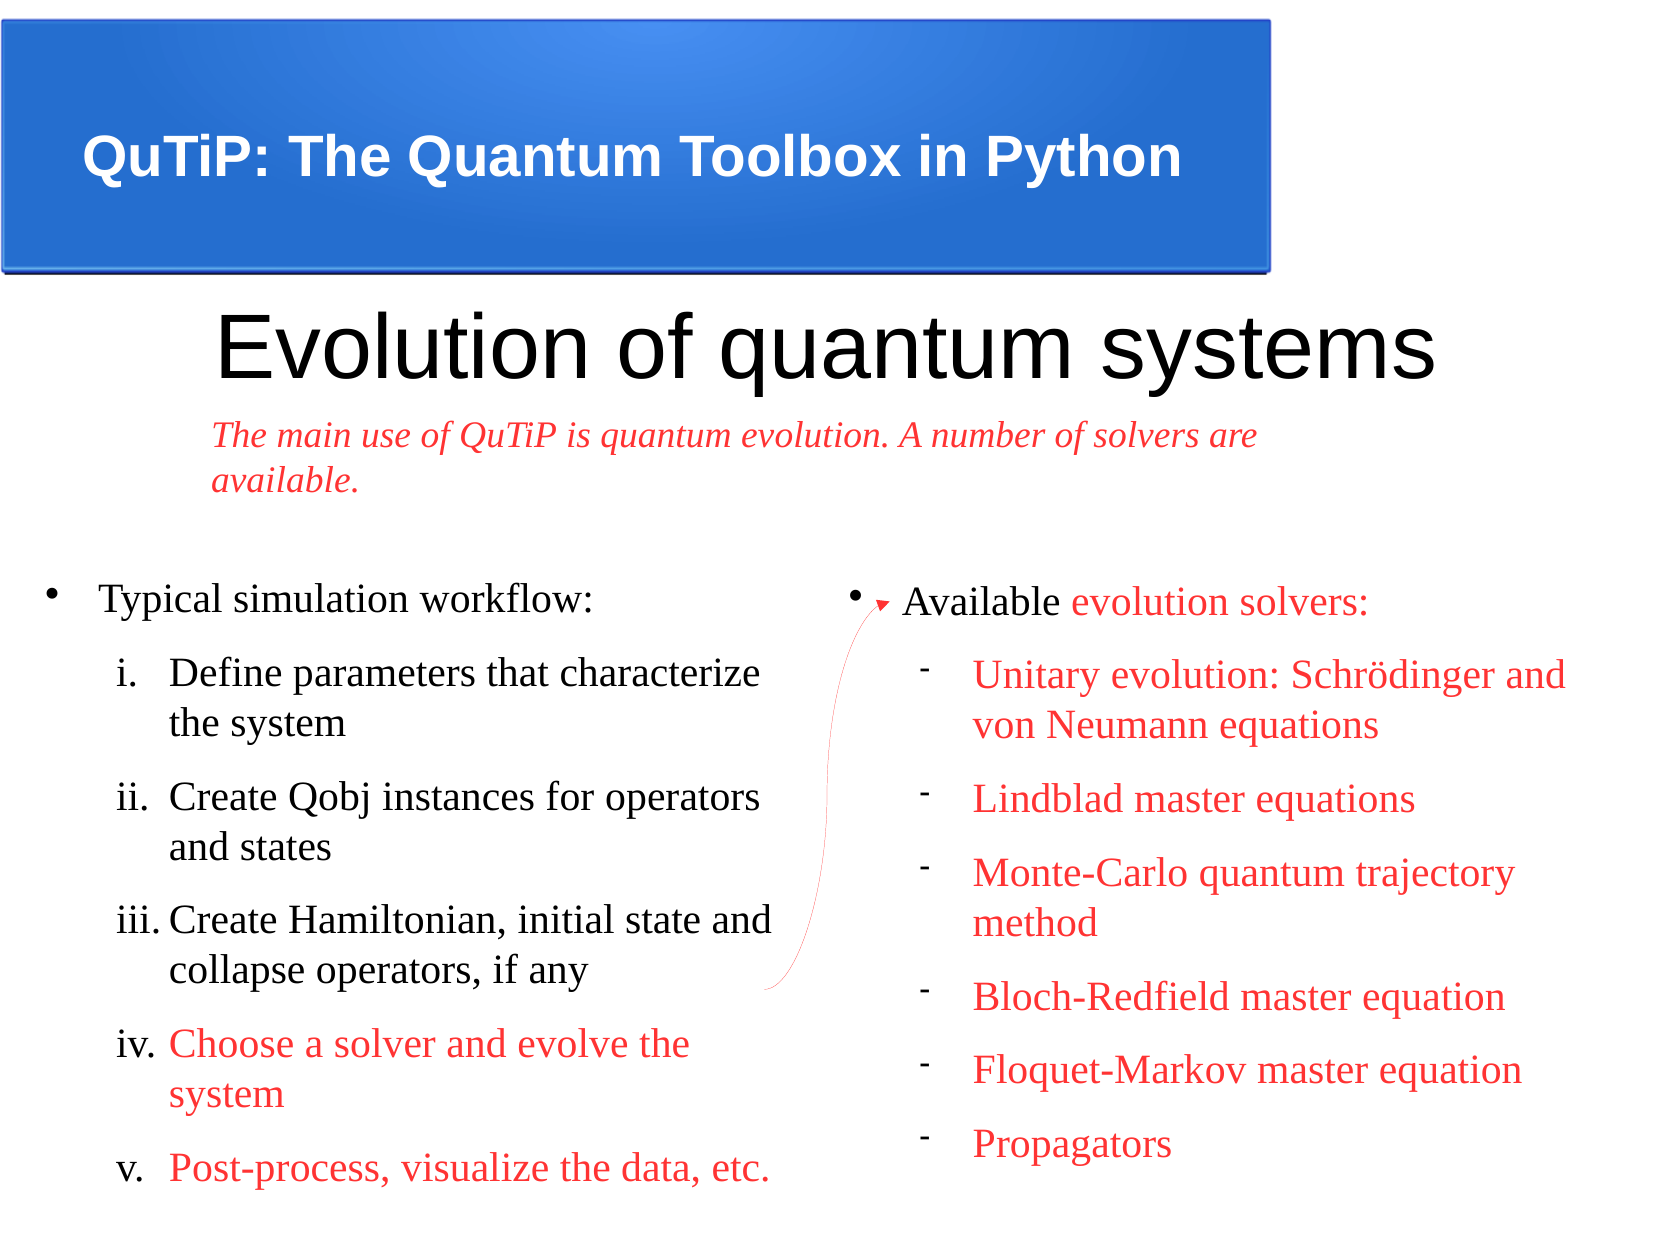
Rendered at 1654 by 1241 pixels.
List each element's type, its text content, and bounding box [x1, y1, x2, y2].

text_box The main use of QuTiP is quantum evolution. A number of solvers are available. [196, 402, 1433, 459]
text_box Available evolution solvers: Unitary evolution: Schrödinger and von Neumann equations Lindblad master equations Monte-Carlo quantum trajectory method Bloch-Redfield master equation Floquet-Markov master equation Propagators [830, 573, 1602, 1147]
text_box QuTiP: The Quantum Toolbox in Python [82, 49, 1571, 257]
text_box Typical simulation workflow: Define parameters that characterize the system Create Qobj instances for operators and states Create Hamiltonian, initial state and collapse operators, if any Choose a solver and evolve the system Post-process, visualize the data, etc. [27, 571, 810, 1141]
picture [0, 17, 1275, 281]
text_box Evolution of quantum systems [82, 257, 1571, 446]
